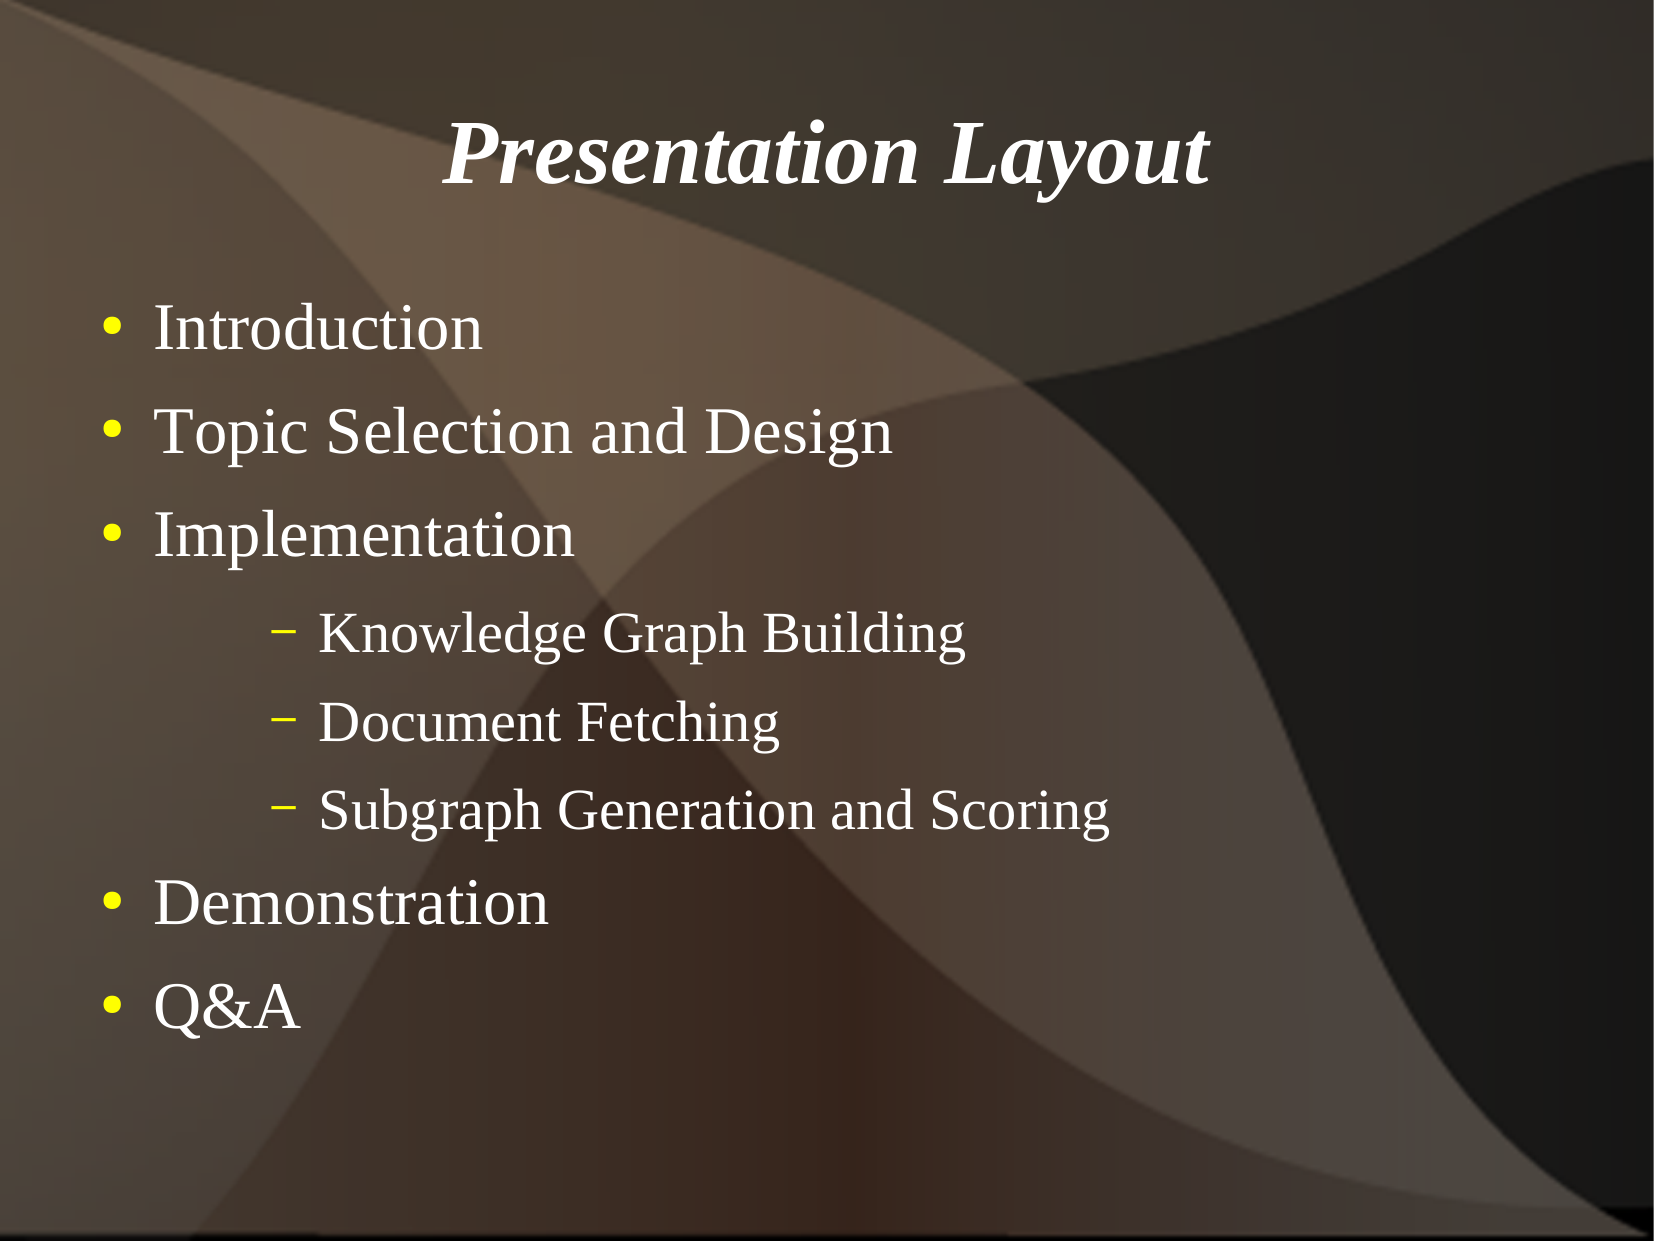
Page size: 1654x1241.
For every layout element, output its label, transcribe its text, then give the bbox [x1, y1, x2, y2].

picture [0, 0, 1654, 1241]
list Introduction Topic Selection and Design Implementation Knowledge Graph Building Document Fetching Subgraph Generation and Scoring Demonstration Q&A [82, 290, 1571, 1094]
title Presentation Layout [82, 49, 1571, 257]
